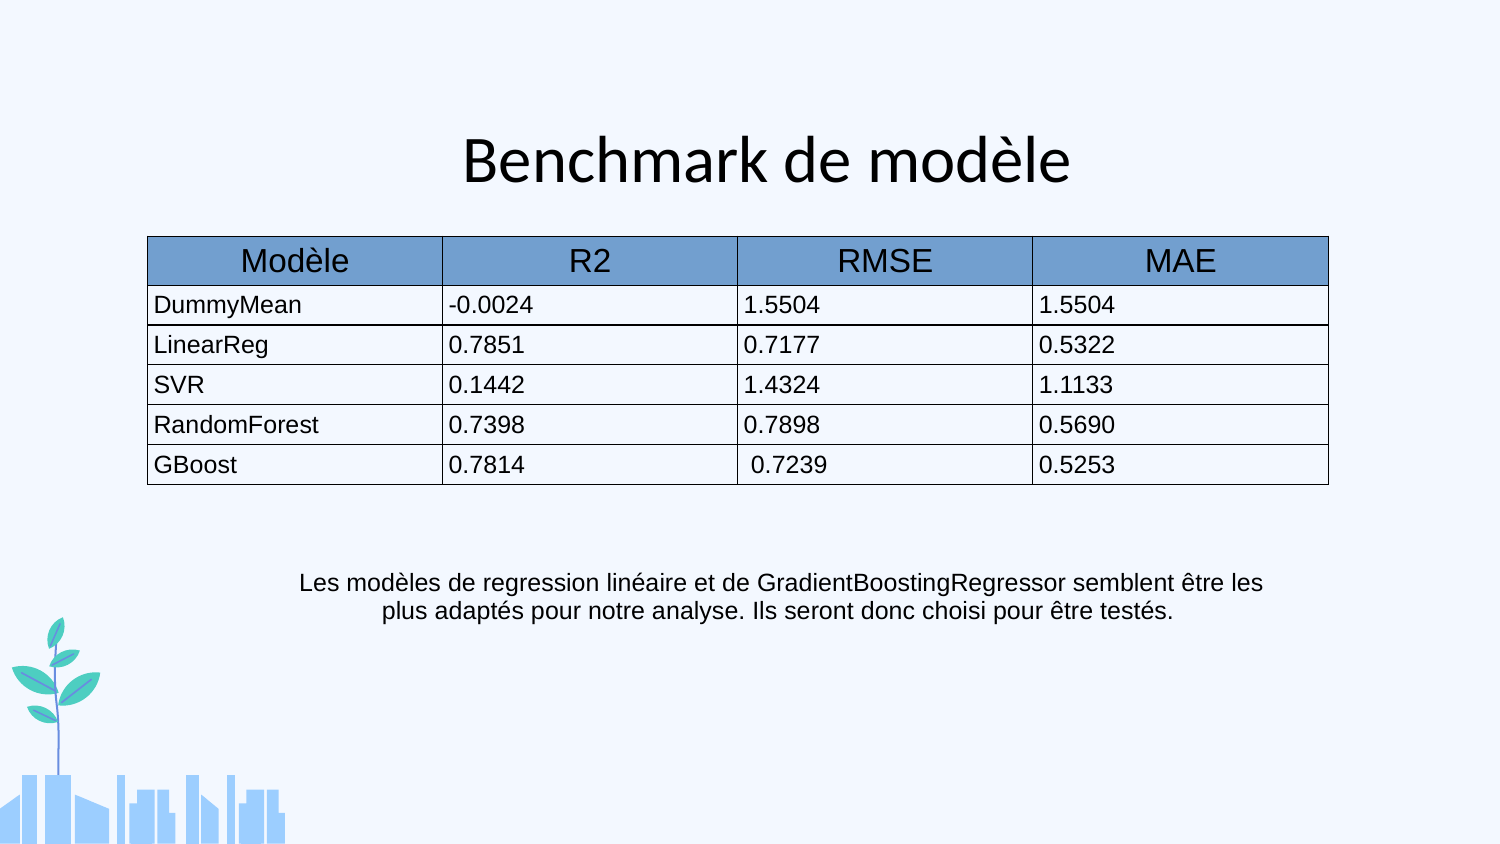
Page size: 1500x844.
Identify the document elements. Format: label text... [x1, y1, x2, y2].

table_cell 0.7239 [738, 445, 1032, 484]
table_cell 0.5322 [1033, 326, 1328, 364]
table_cell 1.4324 [738, 365, 1032, 404]
table_header RMSE [738, 237, 1032, 285]
table_cell DummyMean [148, 286, 442, 324]
table_cell SVR [148, 365, 442, 404]
table_cell GBoost [148, 445, 442, 484]
text_box Les modèles de regression linéaire et de GradientBoostingRegressor semblent être les plus adaptés pour notre analyse. Ils seront donc choisi pour être testés. [265, 561, 1300, 680]
table_cell RandomForest [148, 405, 442, 444]
table_cell 0.7398 [443, 405, 737, 444]
table_header MAE [1033, 237, 1328, 285]
table_cell 0.7898 [738, 405, 1032, 444]
table_header R2 [443, 237, 737, 285]
table_cell 0.5253 [1033, 445, 1328, 484]
table_cell 0.7814 [443, 445, 737, 484]
table_cell -0.0024 [443, 286, 737, 324]
table_cell 0.1442 [443, 365, 737, 404]
table_cell 1.1133 [1033, 365, 1328, 404]
title Benchmark de modèle [118, 88, 1382, 183]
table_cell 1.5504 [1033, 286, 1328, 324]
table_header Modèle [148, 237, 442, 285]
table_cell 0.7177 [738, 326, 1032, 364]
table_cell LinearReg [148, 326, 442, 364]
table_cell 0.7851 [443, 326, 737, 364]
table_cell 1.5504 [738, 286, 1032, 324]
table_cell 0.5690 [1033, 405, 1328, 444]
